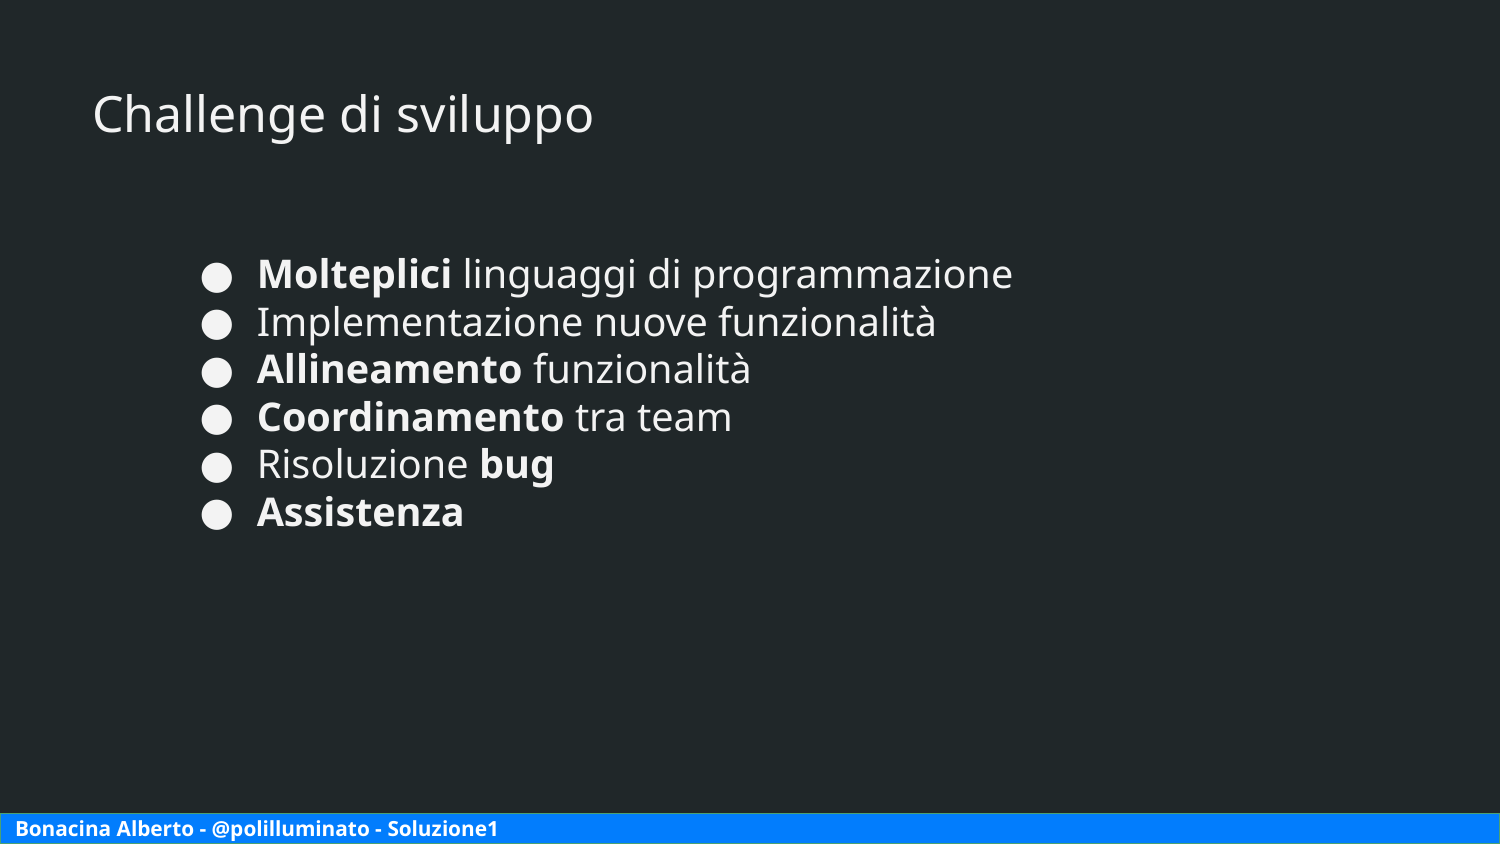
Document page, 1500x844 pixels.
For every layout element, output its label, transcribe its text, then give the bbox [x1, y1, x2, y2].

text_box Molteplici linguaggi di programmazione Implementazione nuove funzionalità Allineamento funzionalità Coordinamento tra team Risoluzione bug Assistenza [166, 234, 1456, 550]
text_box Bonacina Alberto - @polilluminato - Soluzione1 [0, 800, 1500, 844]
text_box Challenge di sviluppo [77, 67, 699, 159]
